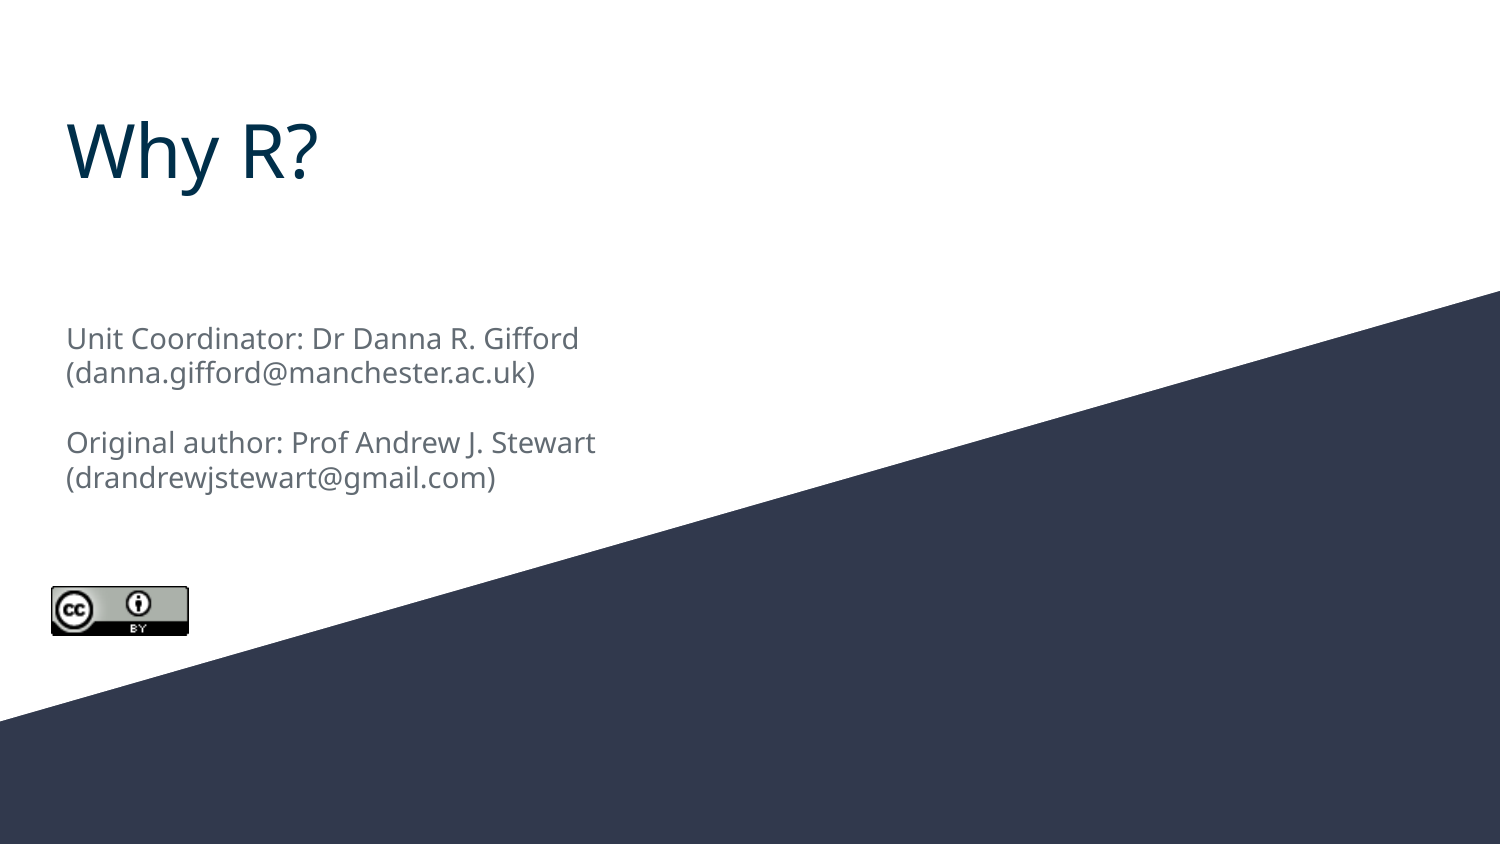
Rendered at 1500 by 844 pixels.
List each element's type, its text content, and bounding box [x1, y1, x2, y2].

subtitle Unit Coordinator: Dr Danna R. Gifford (danna.gifford@manchester.ac.uk) Original author: Prof Andrew J. Stewart (drandrewjstewart@gmail.com) [51, 269, 748, 392]
title Why R? [51, 88, 1449, 299]
picture [51, 586, 189, 636]
